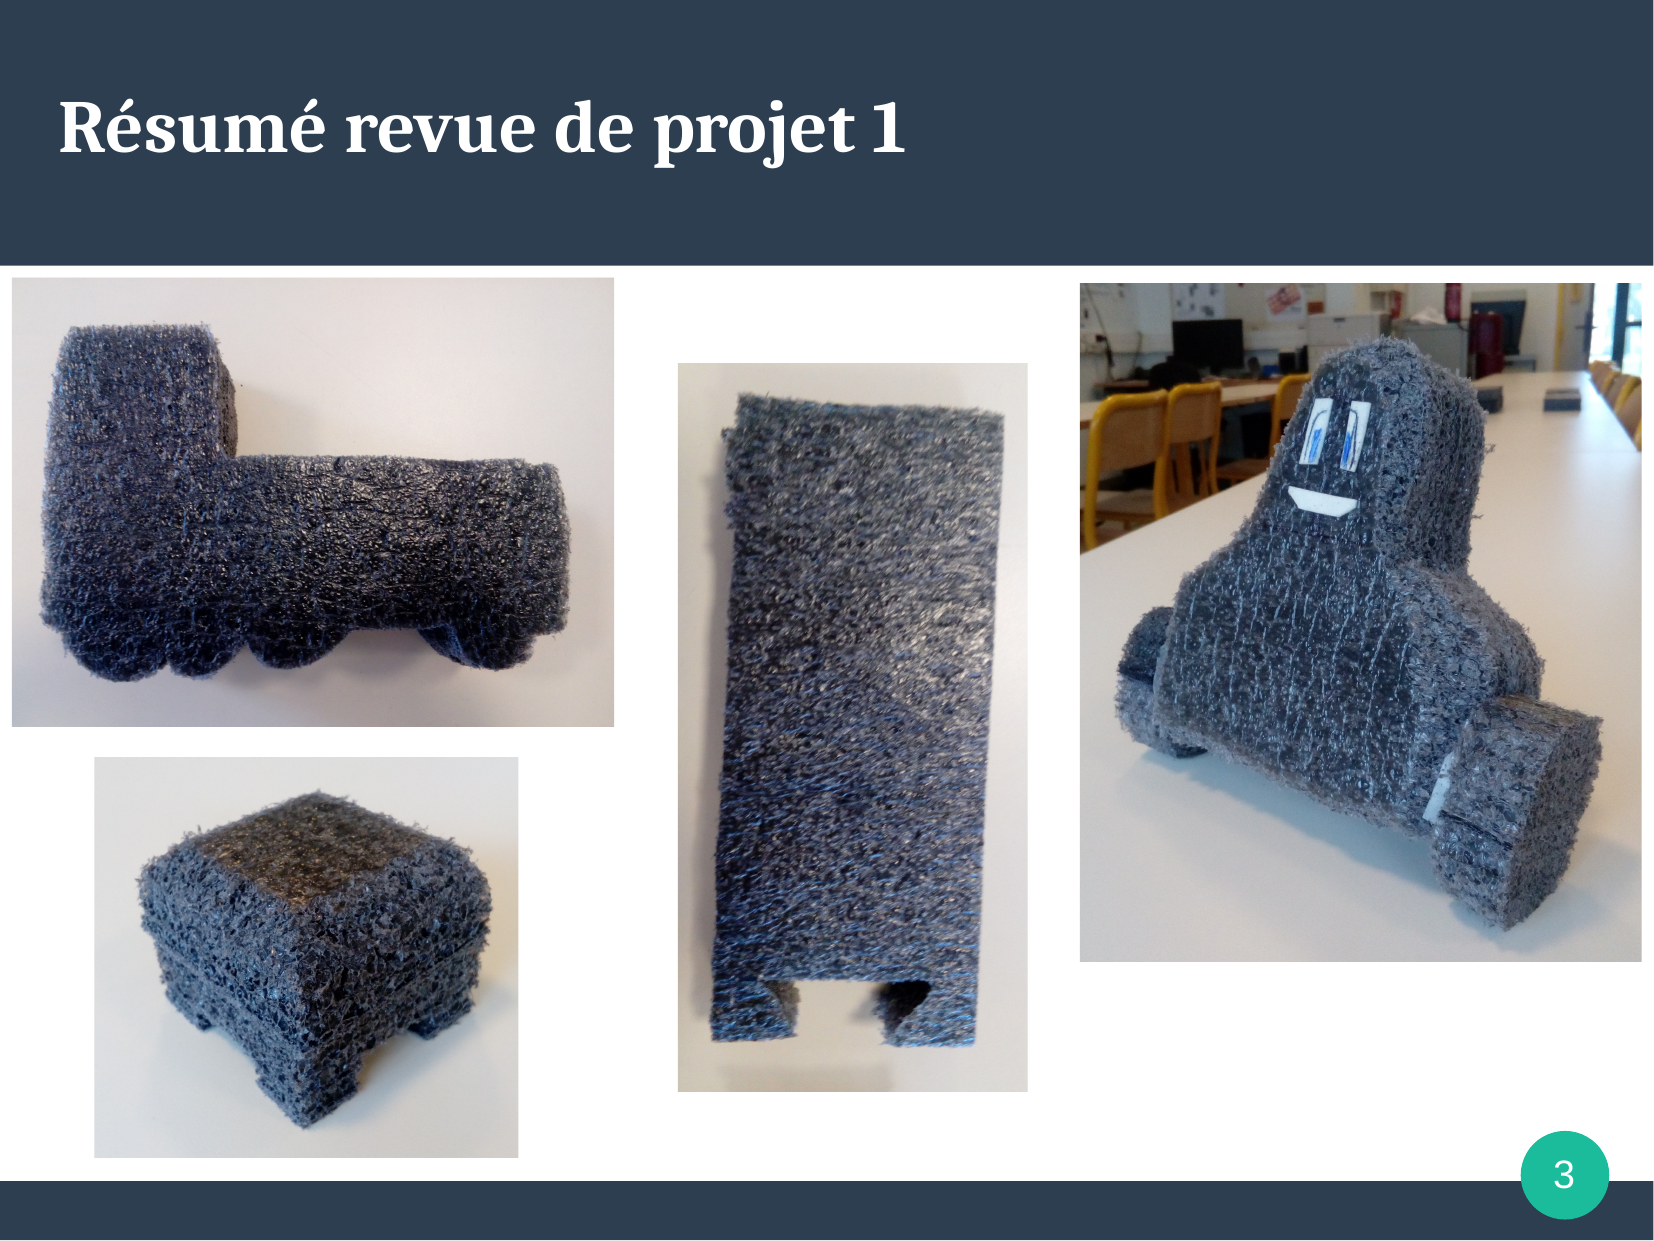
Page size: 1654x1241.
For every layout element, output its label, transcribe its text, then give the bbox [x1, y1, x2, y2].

picture [94, 757, 519, 1158]
picture [11, 277, 615, 727]
picture [677, 363, 1028, 1092]
title Résumé revue de projet 1 [59, 49, 1595, 207]
text_box 3 [1538, 1145, 1598, 1205]
picture [1079, 283, 1642, 962]
